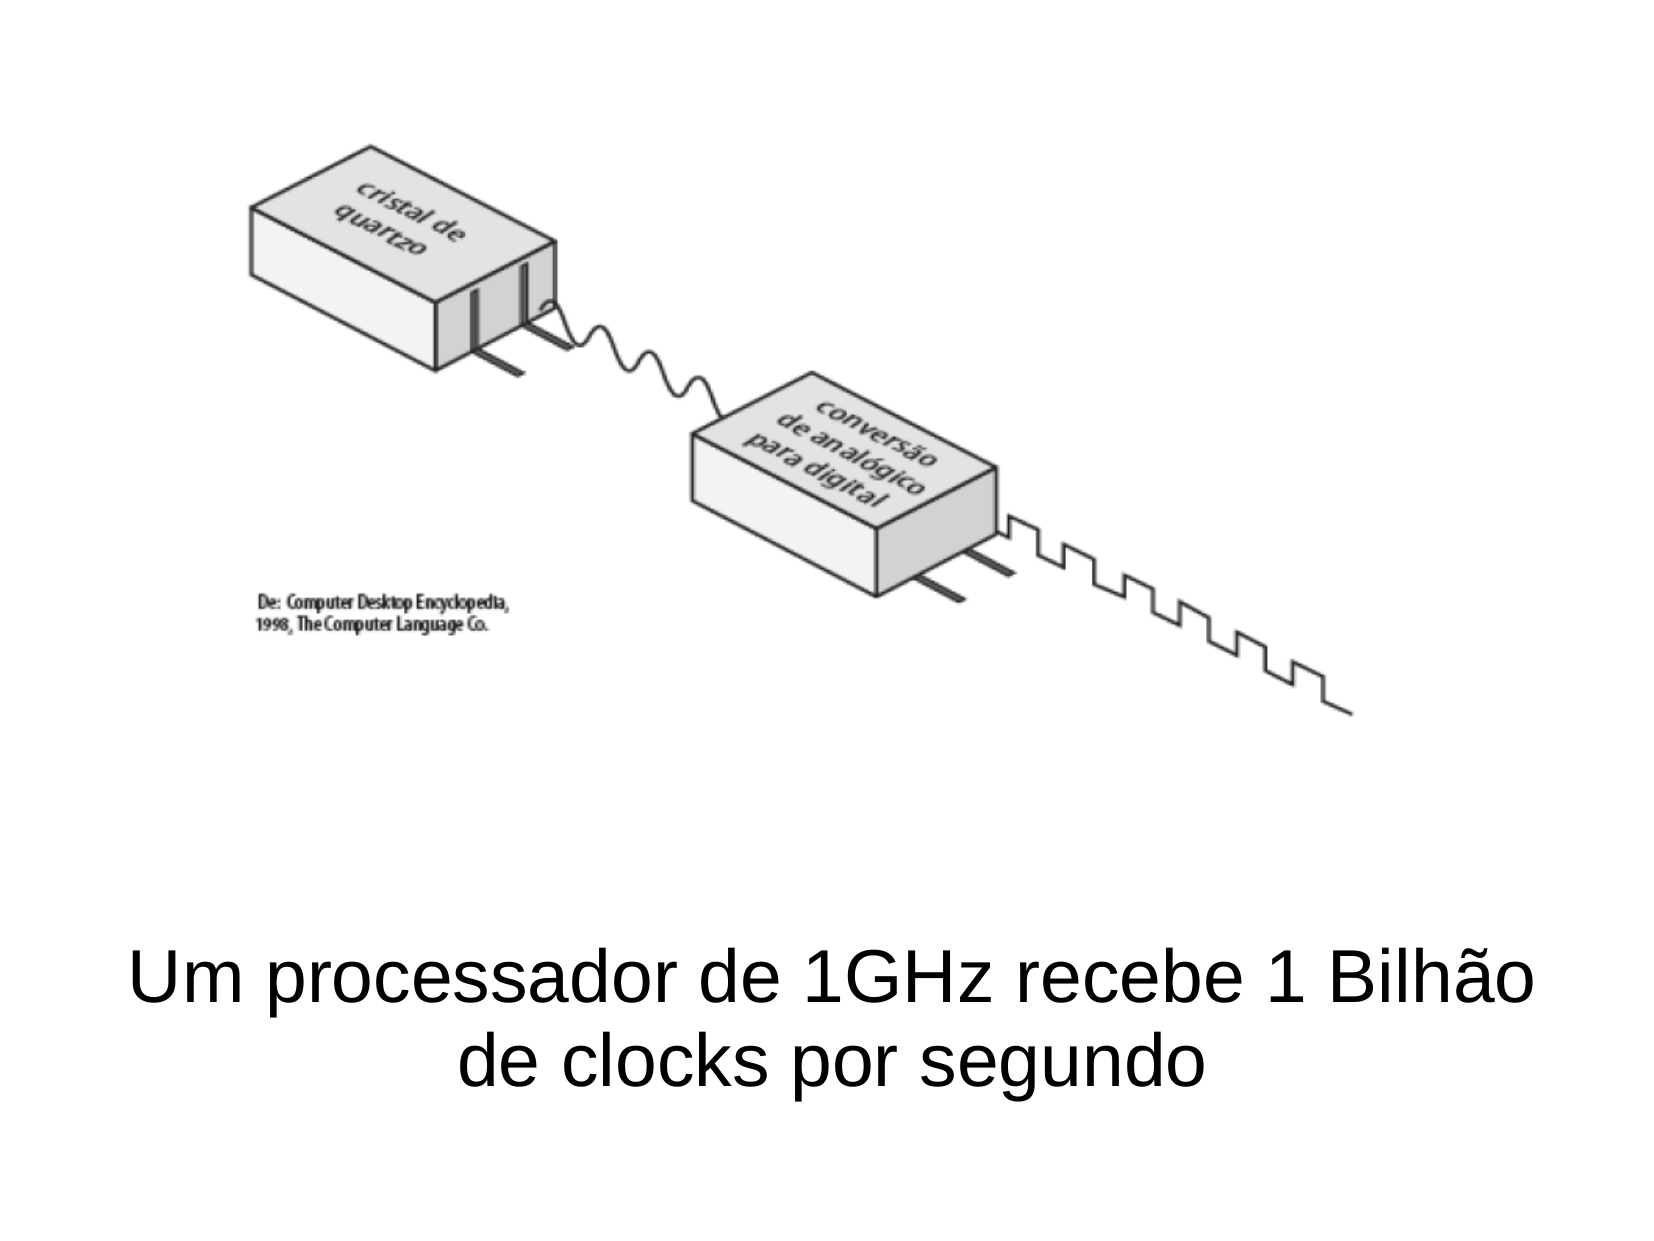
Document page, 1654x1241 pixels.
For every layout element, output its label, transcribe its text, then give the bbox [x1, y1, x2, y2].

picture [220, 130, 1388, 739]
title Um processador de 1GHz recebe 1 Bilhão de clocks por segundo [88, 915, 1577, 1123]
